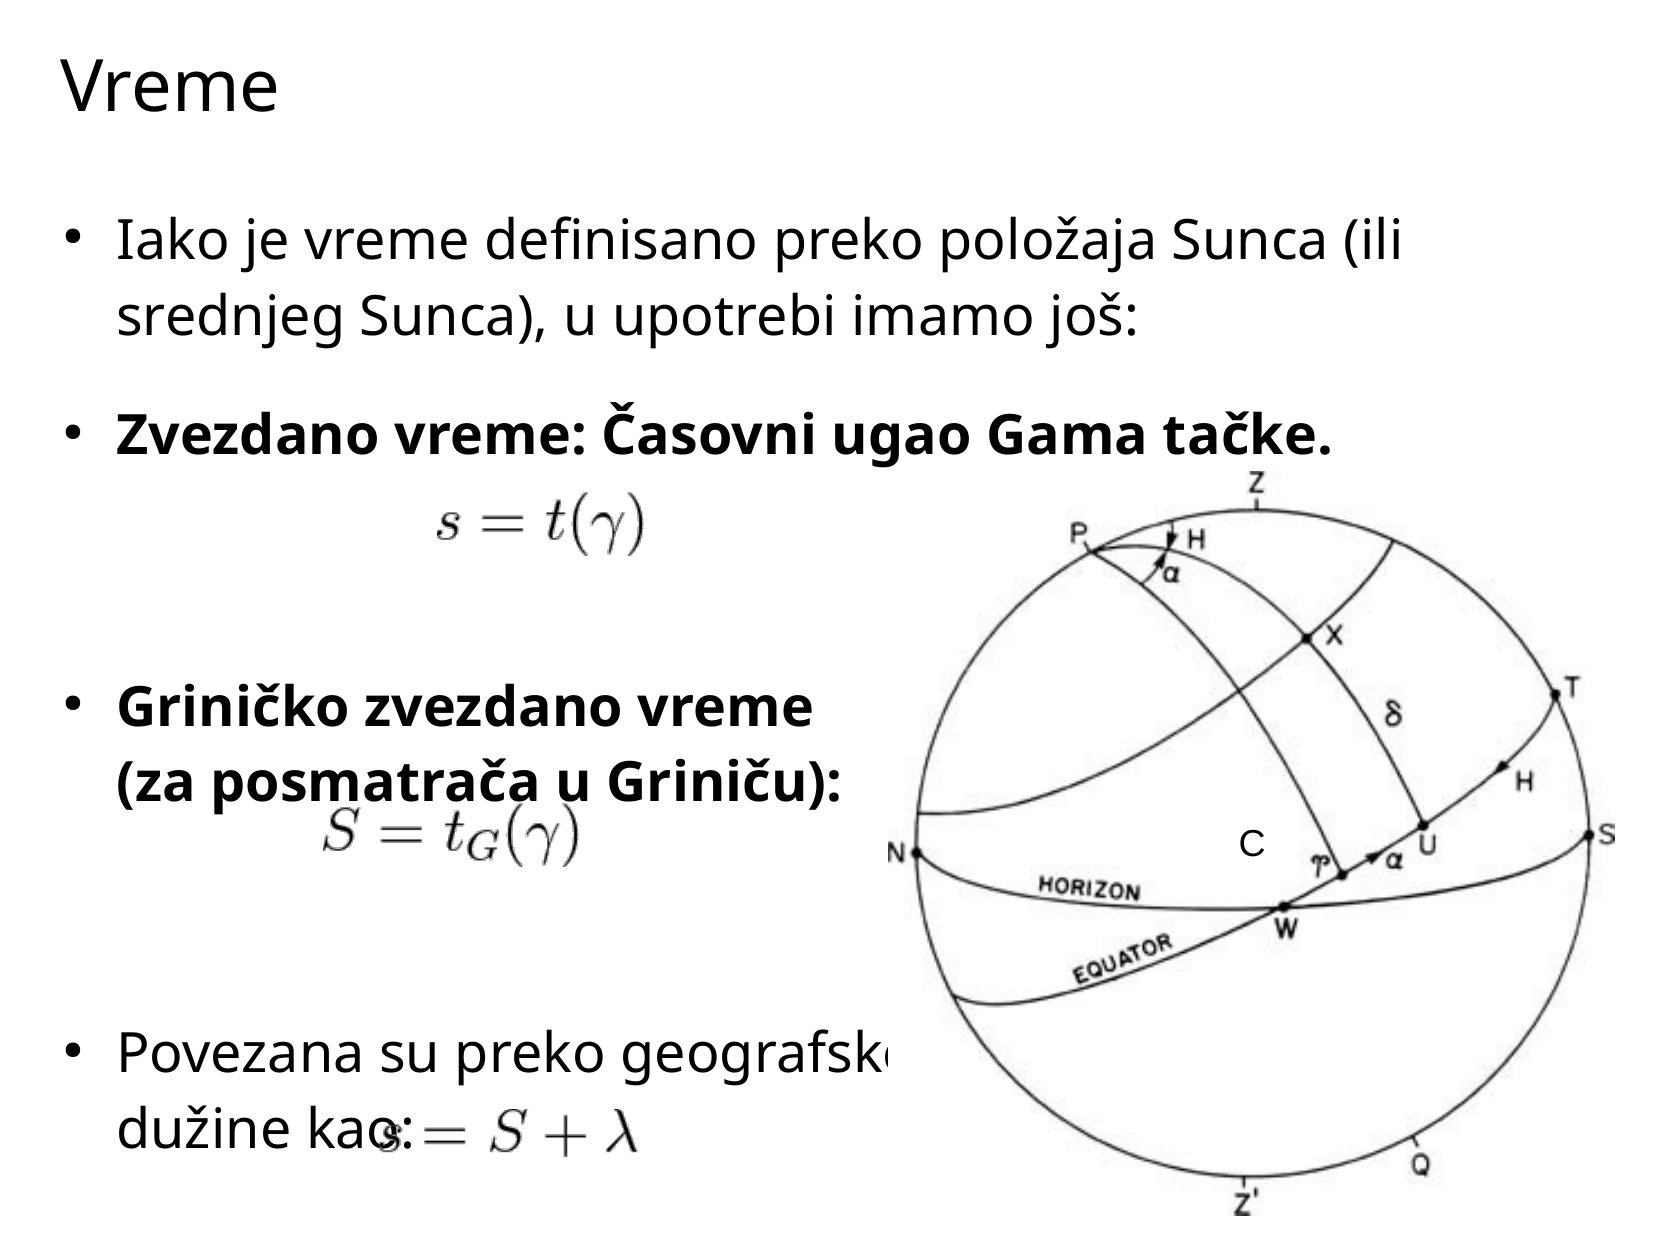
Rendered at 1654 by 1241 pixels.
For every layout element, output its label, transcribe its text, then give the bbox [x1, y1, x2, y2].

picture [437, 492, 644, 556]
title Vreme [59, 17, 1648, 150]
picture [379, 1109, 638, 1157]
picture [323, 803, 579, 867]
picture [888, 471, 1615, 1216]
list Iako je vreme definisano preko položaja Sunca (ili srednjeg Sunca), u upotrebi imamo još: Zvezdano vreme: Časovni ugao Gama tačke. Griničko zvezdano vreme (za posmatrača u Griniču): Povezana su preko geografske dužine kao: [45, 199, 1635, 1173]
